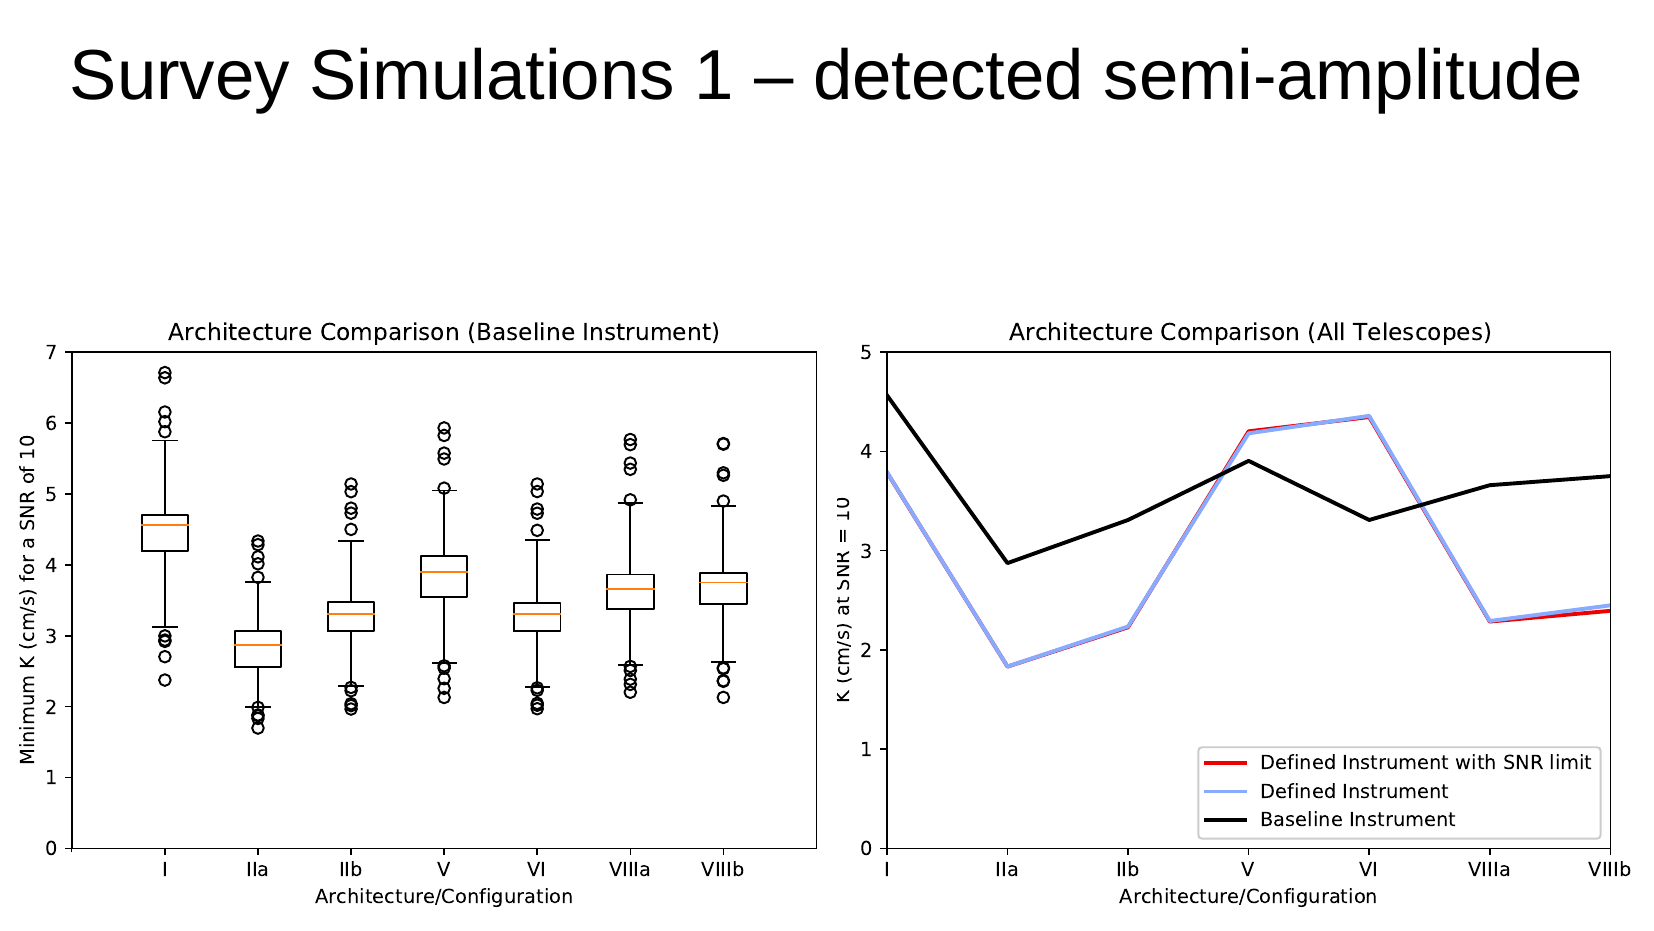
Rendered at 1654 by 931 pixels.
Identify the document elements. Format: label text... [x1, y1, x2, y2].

title Survey Simulations 1 – detected semi-amplitude [0, 0, 1654, 151]
picture [0, 300, 1653, 931]
